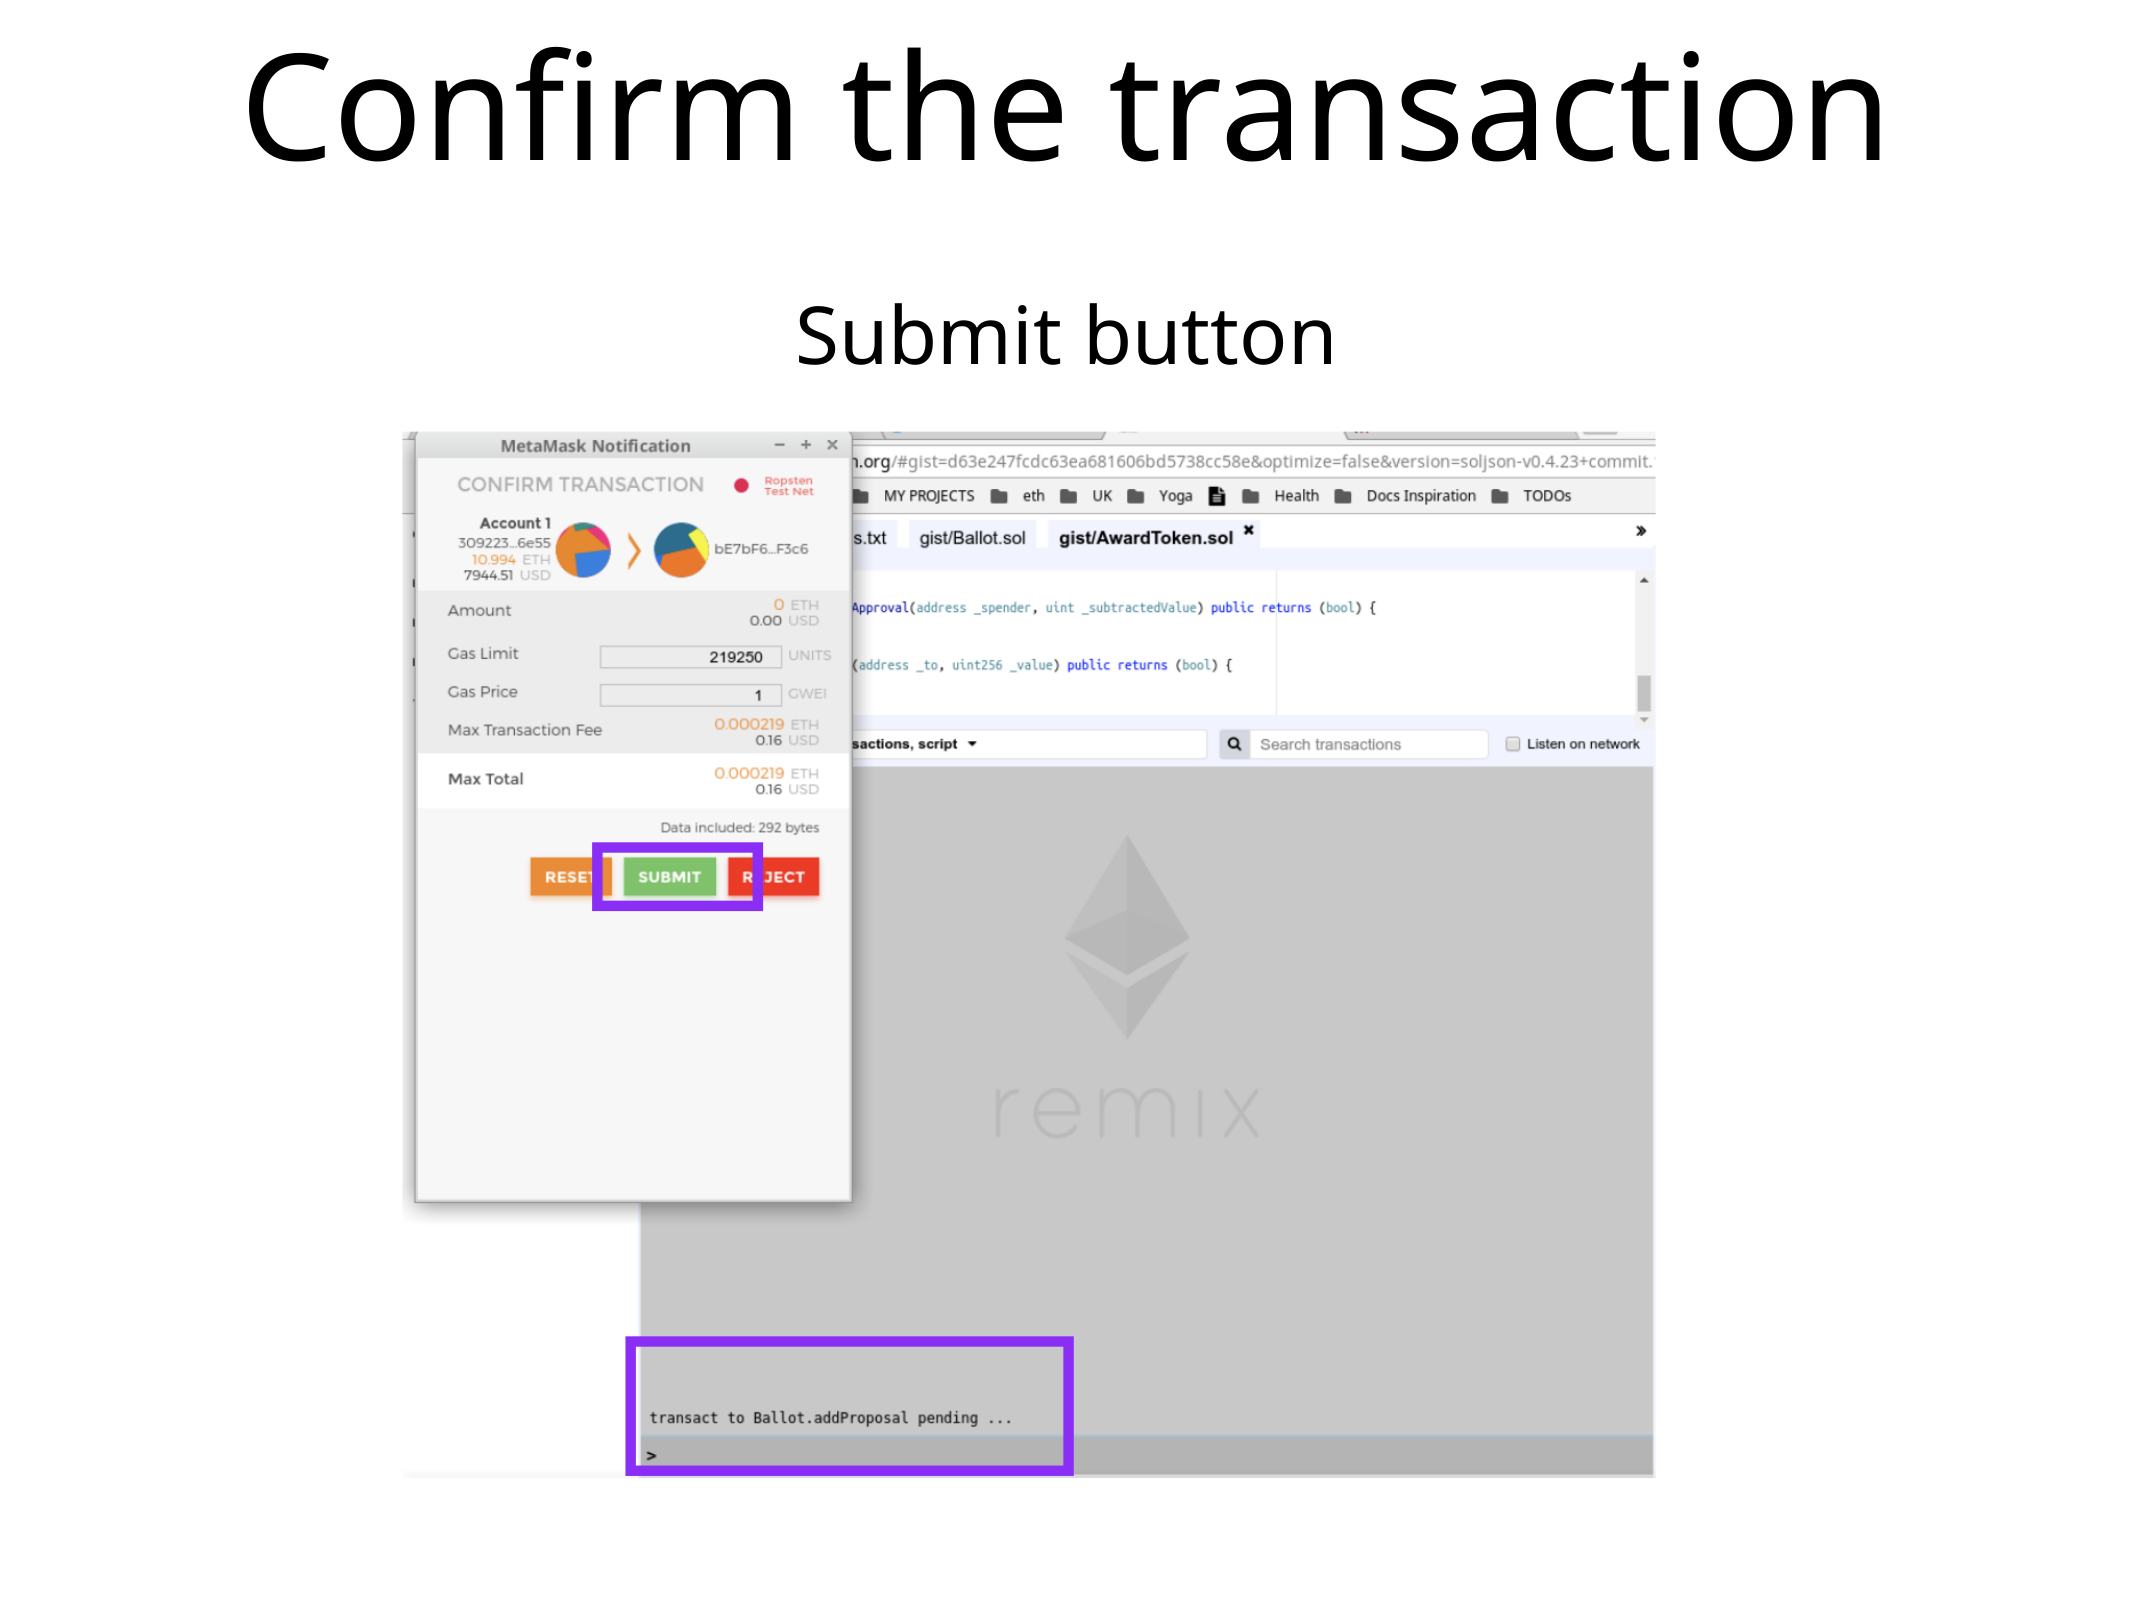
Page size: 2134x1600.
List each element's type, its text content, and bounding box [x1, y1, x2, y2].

title Confirm the transaction [69, 5, 2064, 548]
picture [369, 415, 1714, 1502]
subtitle Submit button ( when dependencies.js is the active file ) [112, 277, 2021, 558]
